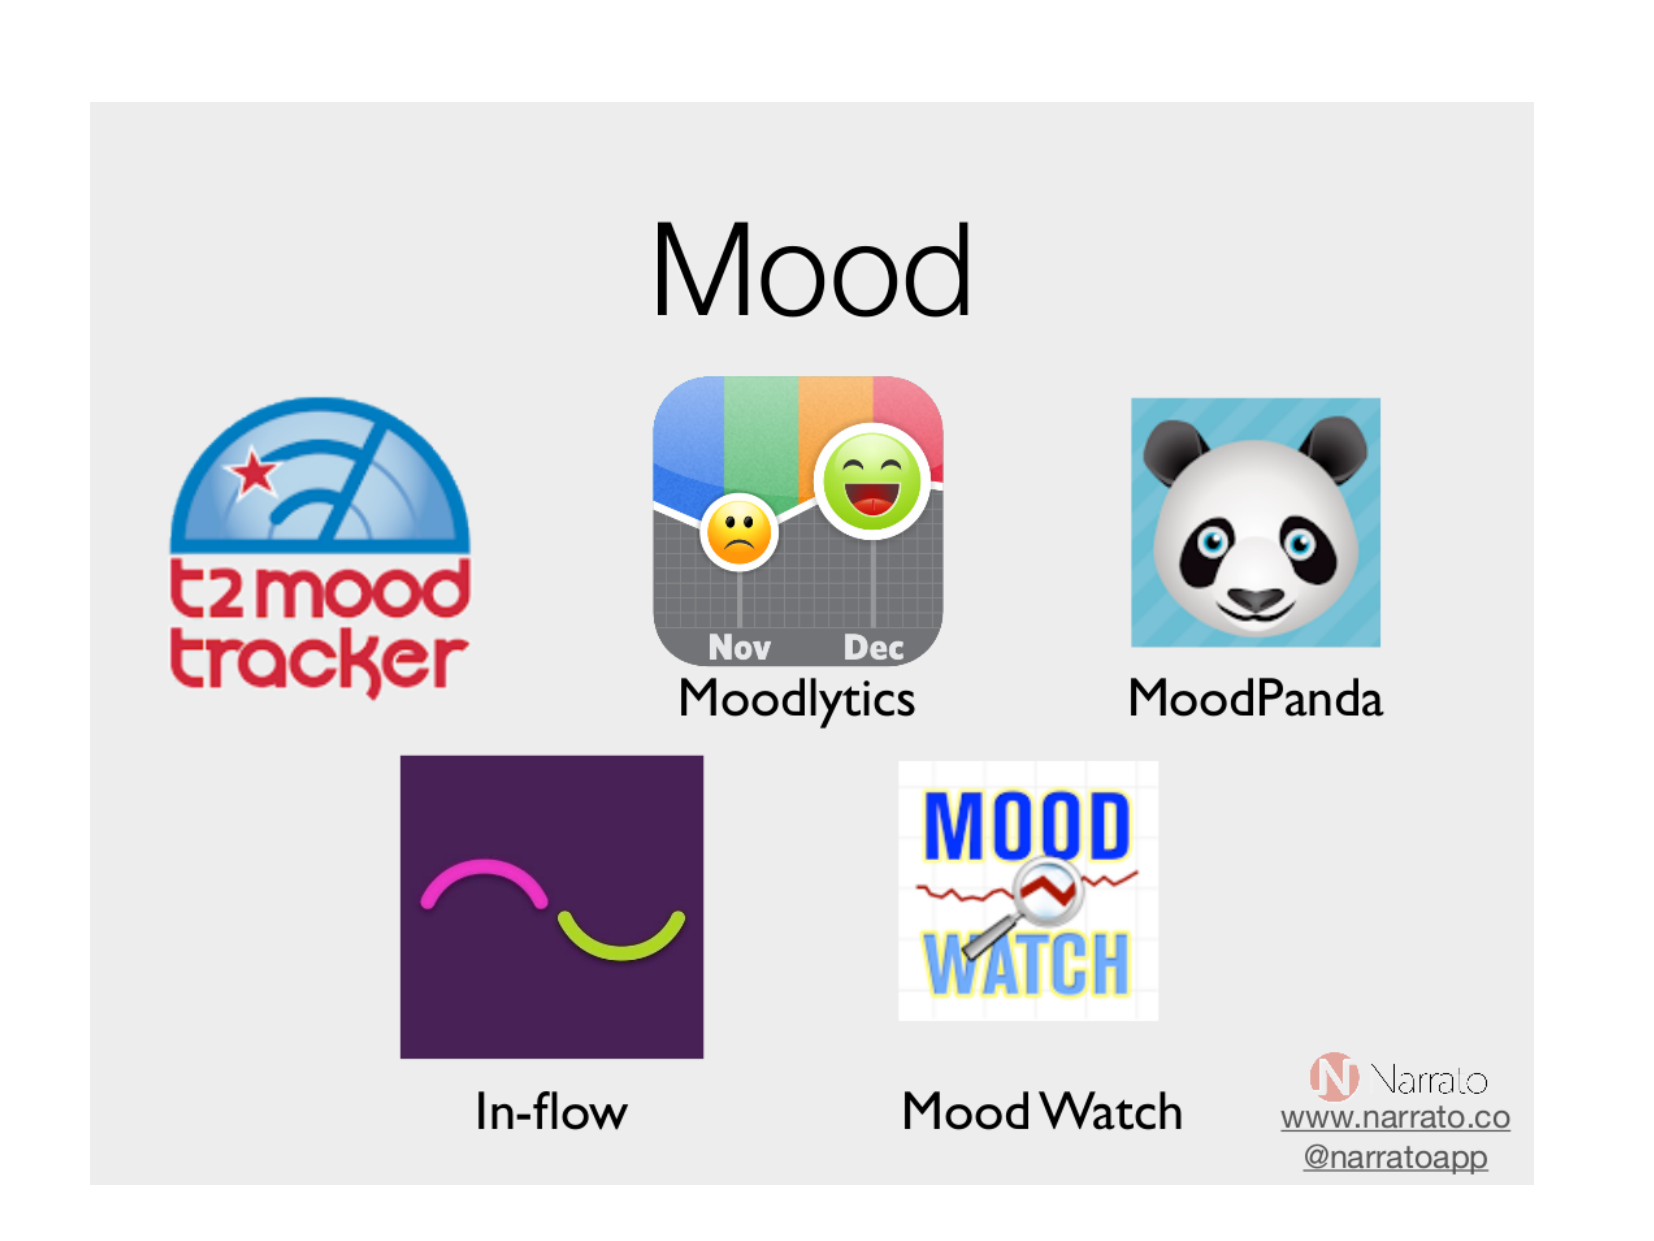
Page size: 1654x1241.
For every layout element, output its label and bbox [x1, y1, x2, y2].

picture [90, 102, 1534, 1186]
